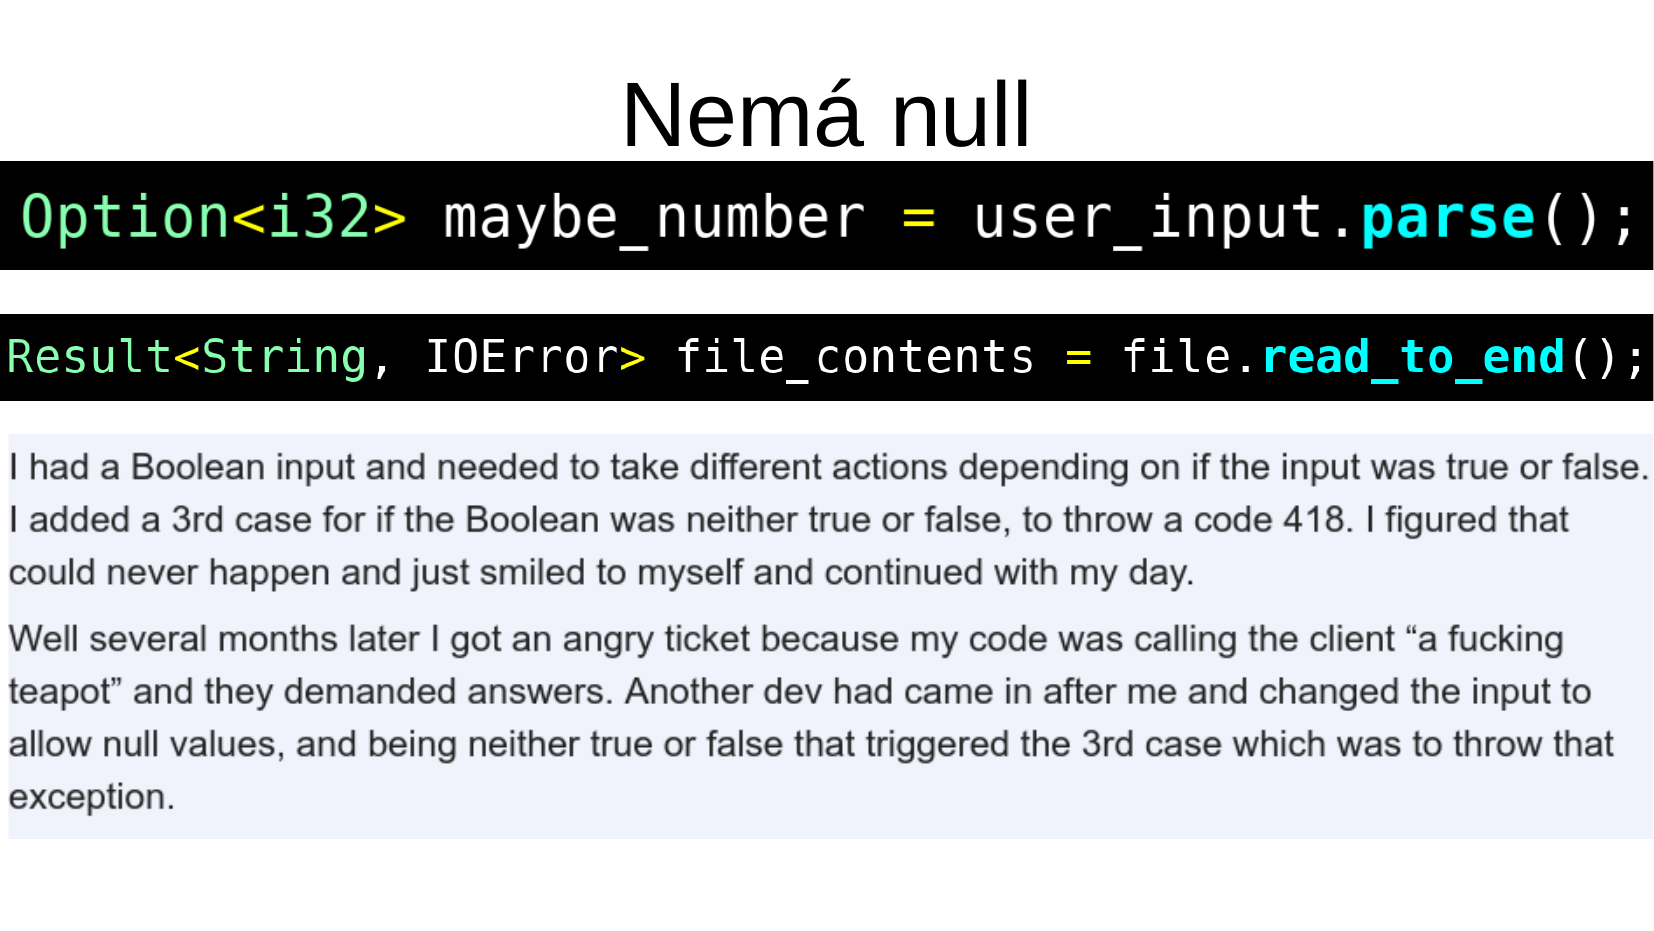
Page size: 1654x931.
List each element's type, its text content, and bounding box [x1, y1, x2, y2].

picture [0, 161, 1654, 271]
picture [0, 314, 1654, 401]
picture [0, 434, 1654, 839]
title Nemá null [82, 37, 1571, 161]
